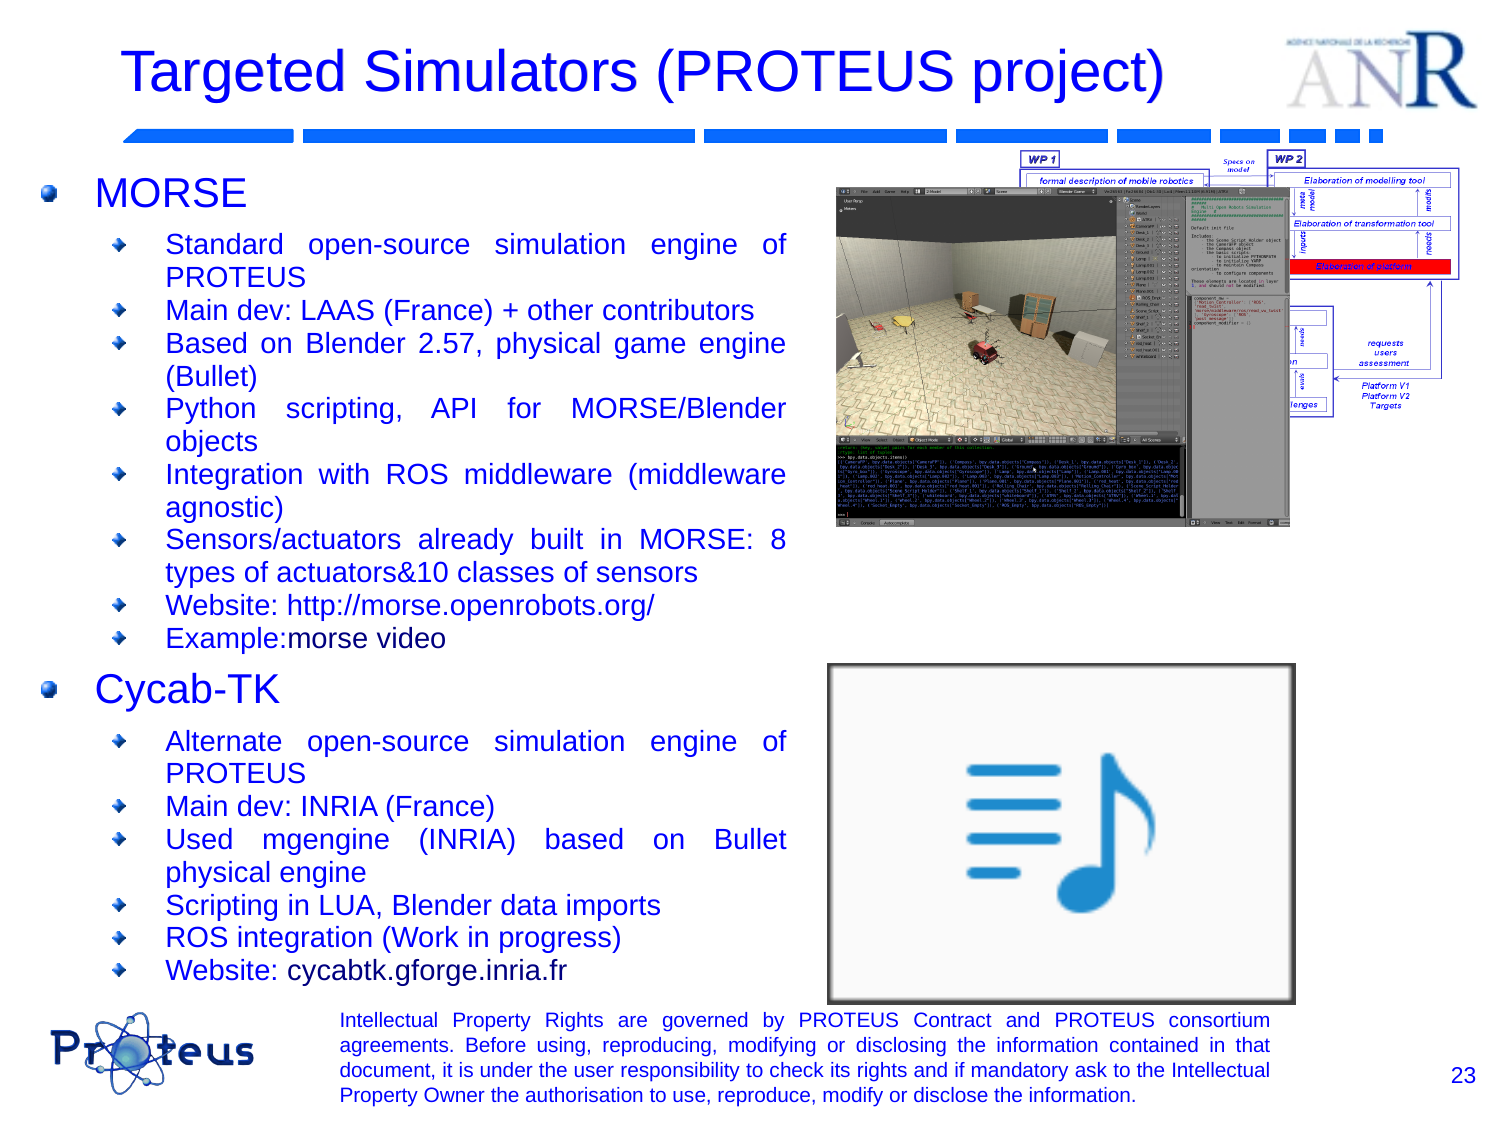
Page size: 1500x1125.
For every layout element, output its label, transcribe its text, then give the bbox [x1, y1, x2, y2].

picture [35, 1003, 272, 1101]
text_box [826, 662, 1297, 1006]
list MORSE Standard open-source simulation engine of PROTEUS Main dev: LAAS (France) + other contributors Based on Blender 2.57, physical game engine (Bullet) Python scripting, API for MORSE/Blender objects Integration with ROS middleware (middleware agnostic) Sensors/actuators already built in MORSE: 8 types of actuators&10 classes of sensors Website: http://morse.openrobots.org/ Example:morse video Cycab-TK Alternate open-source simulation engine of PROTEUS Main dev: INRIA (France) Used mgengine (INRIA) based on Bullet physical engine Scripting in LUA, Blender data imports ROS integration (Work in progress) Website: cycabtk.gforge.inria.fr [23, 170, 788, 998]
picture [1281, 27, 1484, 115]
picture [836, 149, 1460, 527]
title Targeted Simulators (PROTEUS project) [23, 11, 1264, 130]
